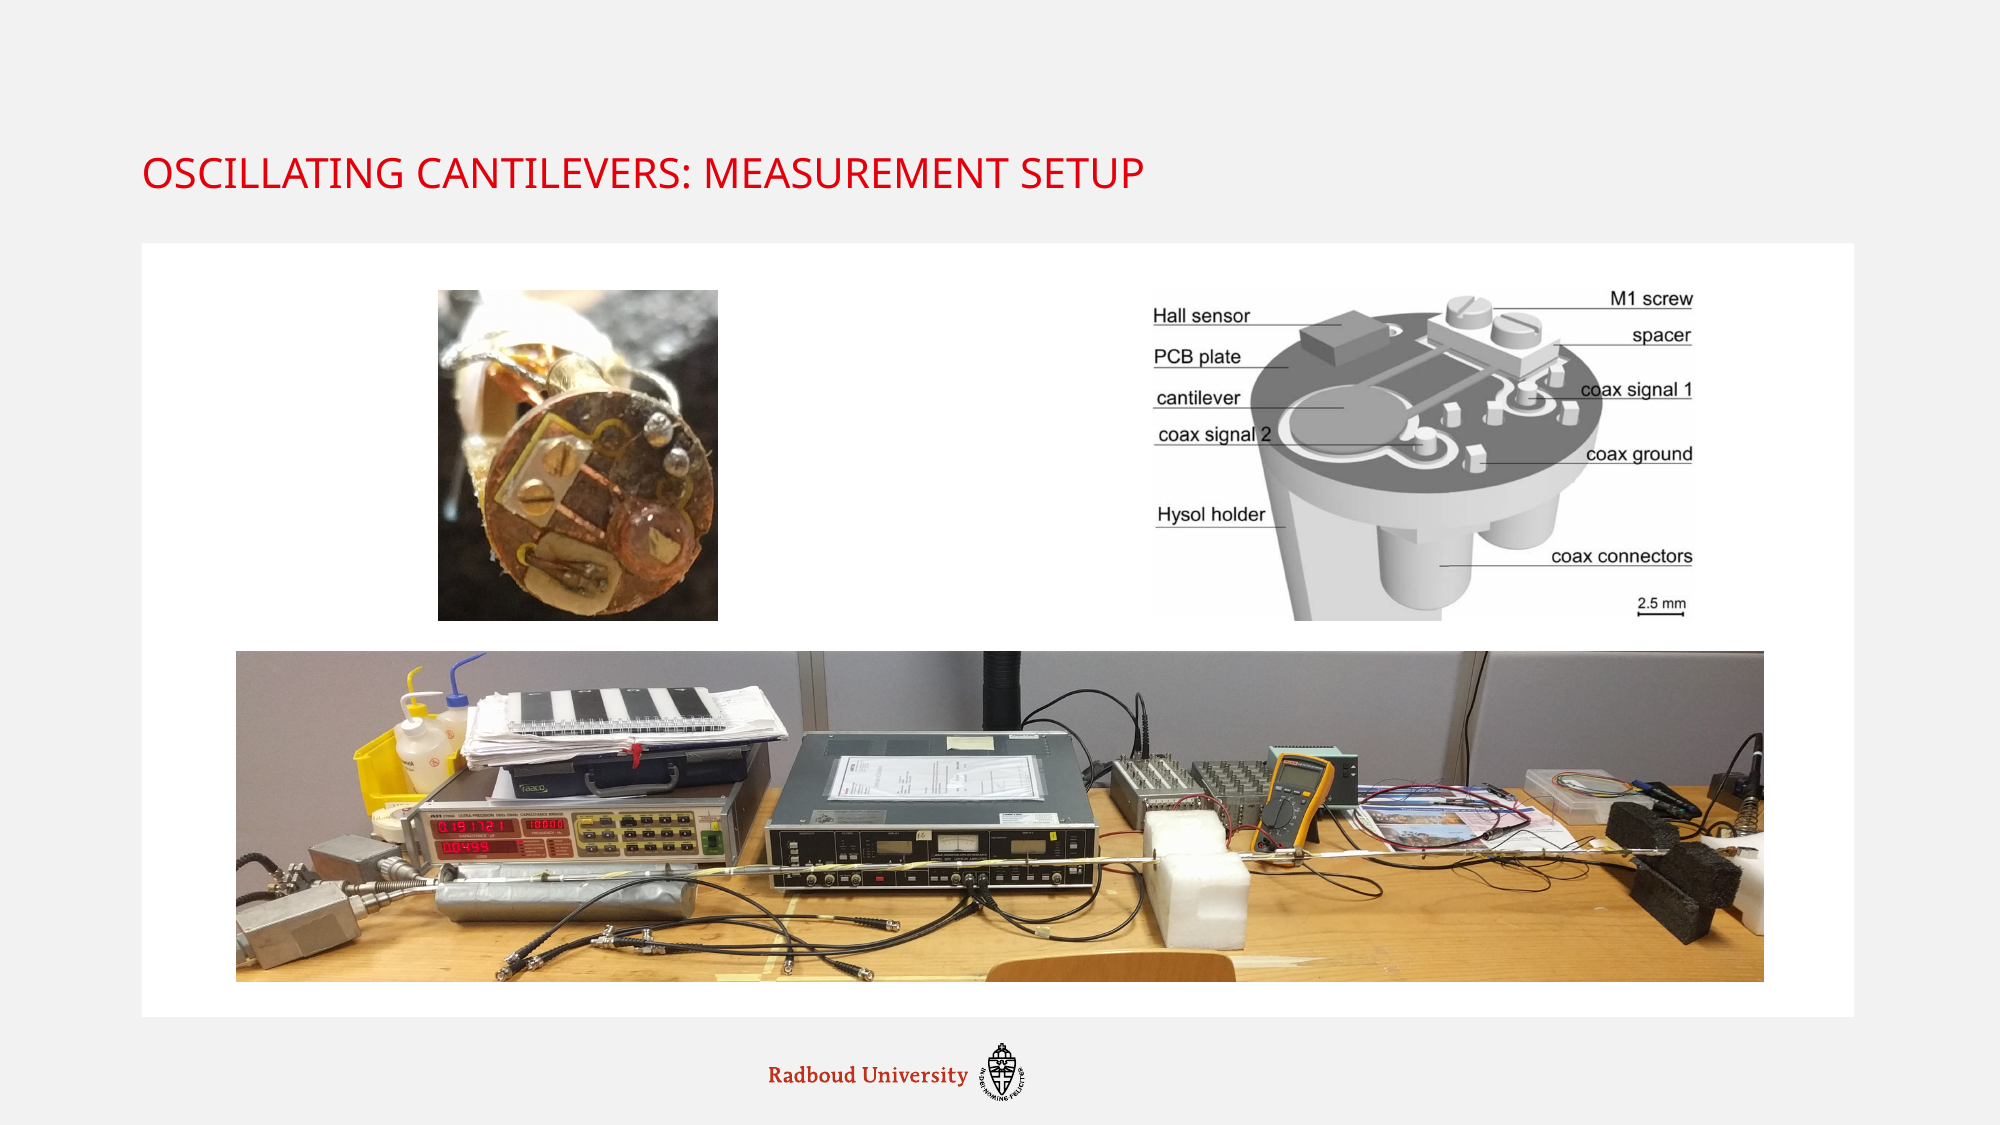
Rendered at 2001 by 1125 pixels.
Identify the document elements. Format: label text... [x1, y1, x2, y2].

title oscillating cantilevers: measurement setup [141, 146, 1855, 195]
picture [1152, 290, 1695, 621]
picture [438, 290, 718, 621]
picture [236, 651, 1764, 982]
